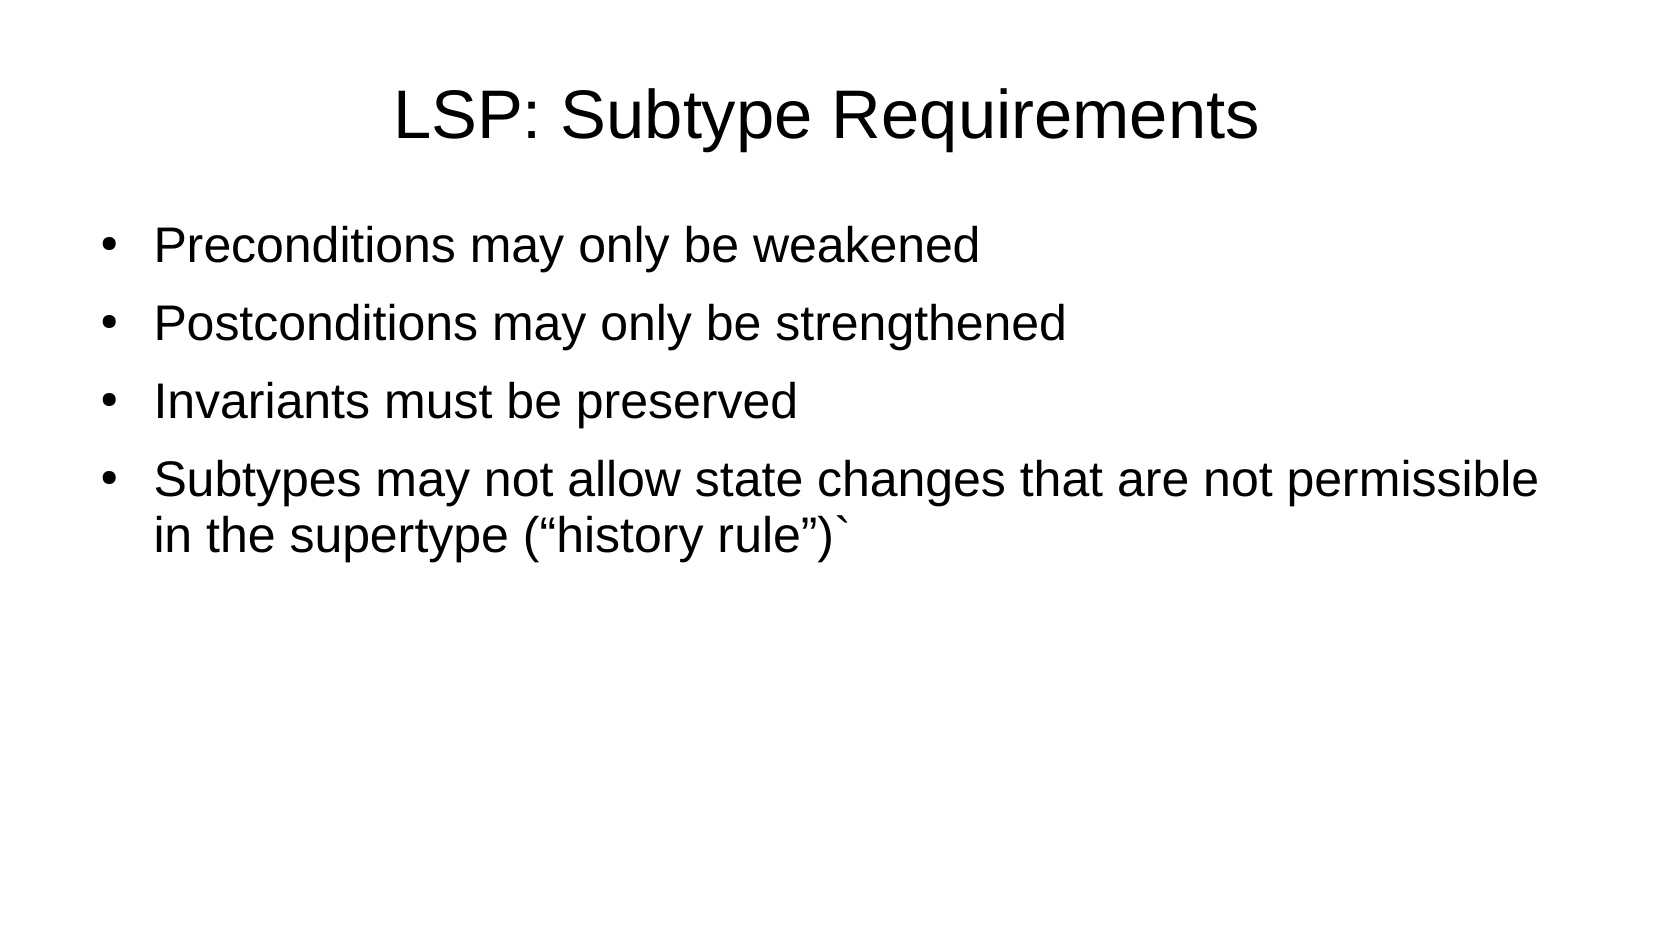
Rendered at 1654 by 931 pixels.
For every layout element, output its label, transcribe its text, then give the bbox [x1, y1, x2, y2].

list Preconditions may only be weakened Postconditions may only be strengthened Invariants must be preserved Subtypes may not allow state changes that are not permissible in the supertype (“history rule”)` [82, 217, 1571, 758]
title LSP: Subtype Requirements [82, 37, 1571, 193]
